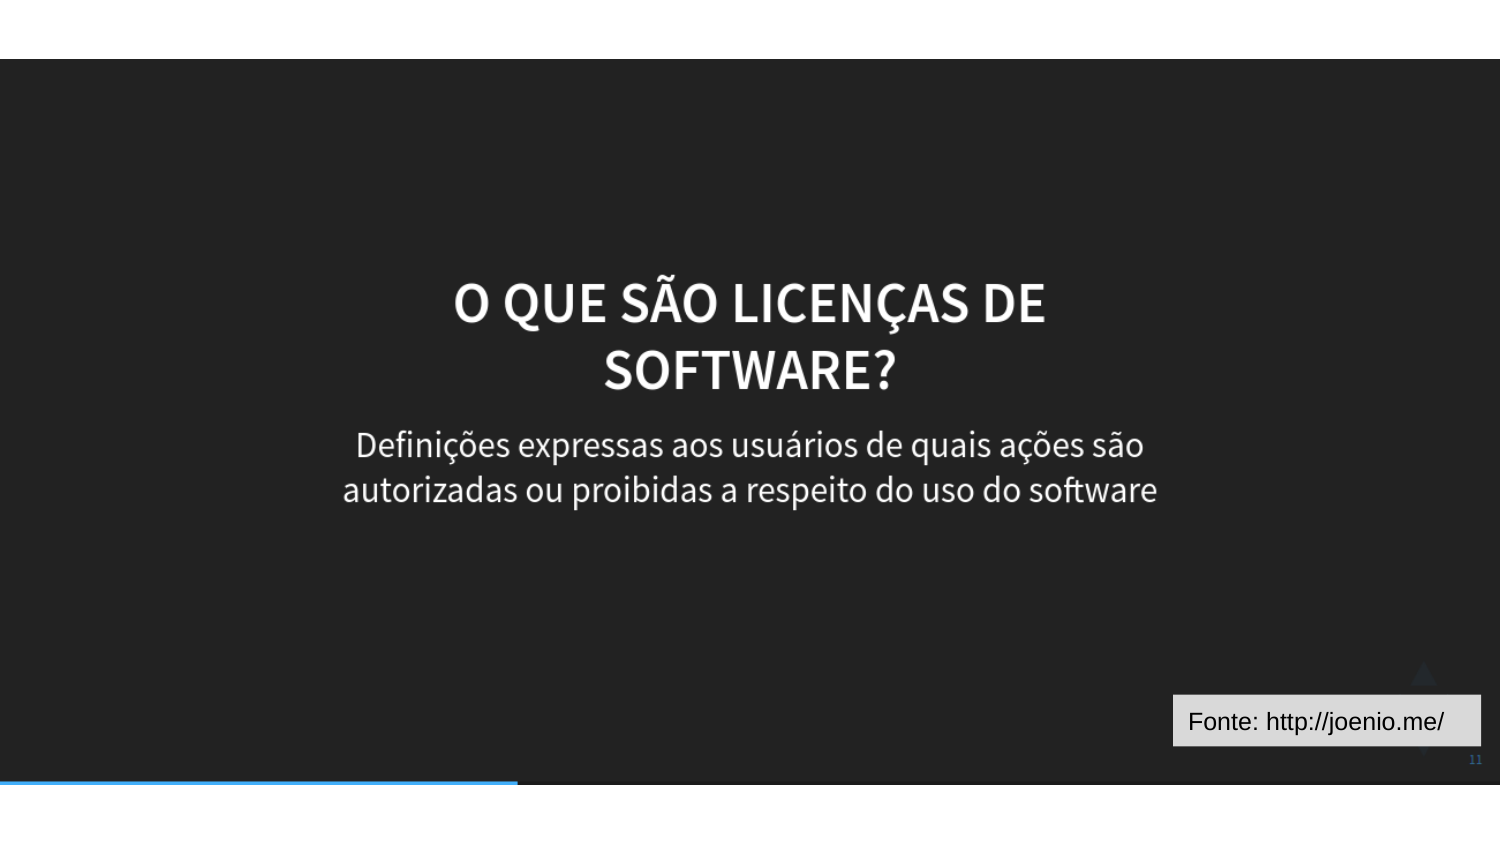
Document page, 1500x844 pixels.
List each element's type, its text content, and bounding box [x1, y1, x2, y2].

picture [0, 59, 1500, 785]
text_box Fonte: http://joenio.me/ [1173, 694, 1482, 747]
